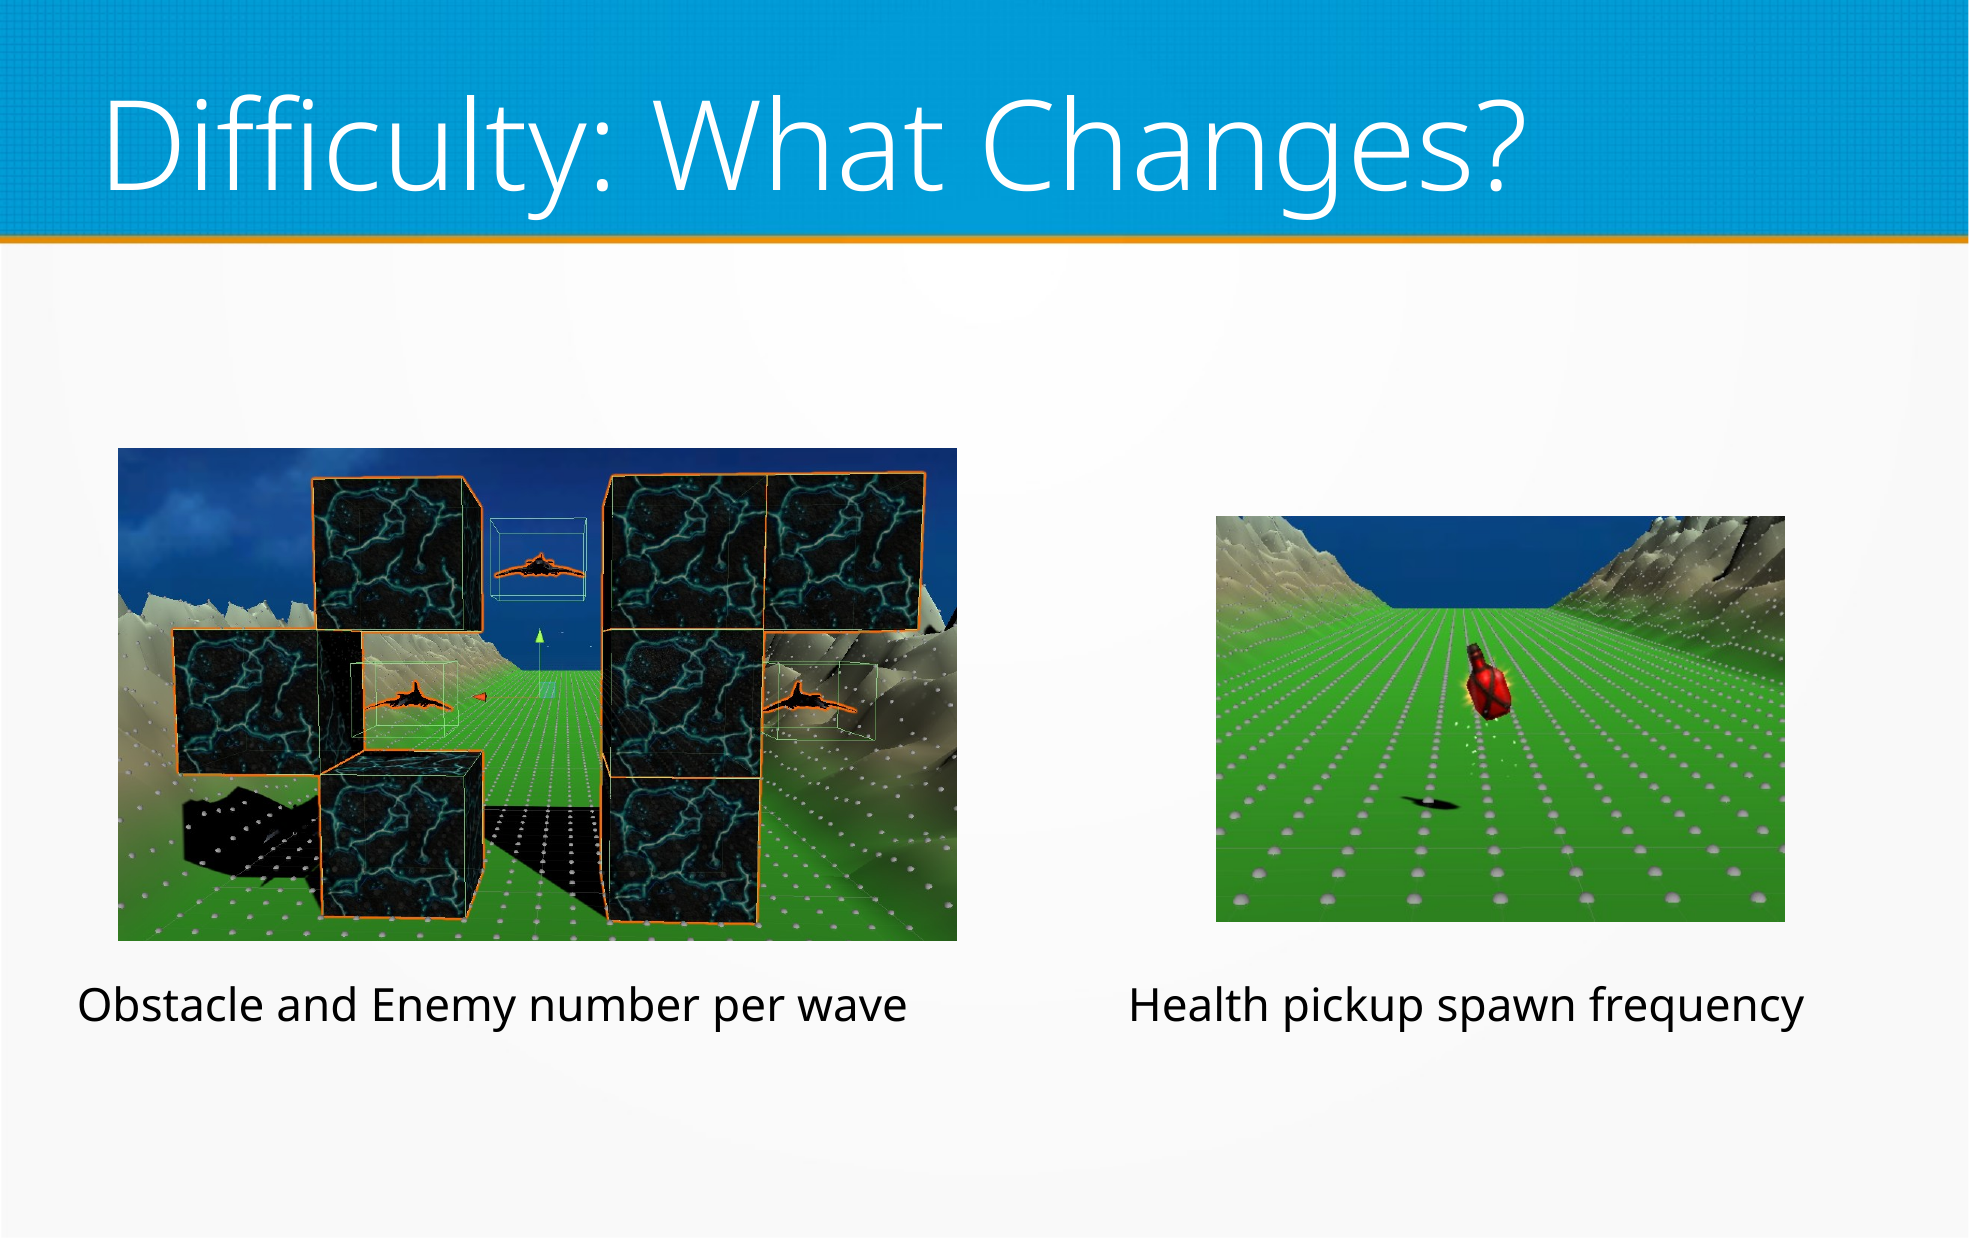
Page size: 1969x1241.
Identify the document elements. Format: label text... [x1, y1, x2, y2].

text_box Health pickup spawn frequency [1122, 944, 1890, 1063]
text_box Obstacle and Enemy number per wave [70, 944, 1028, 1064]
picture [0, 233, 1969, 1241]
title Difficulty: What Changes? [98, 19, 1870, 227]
